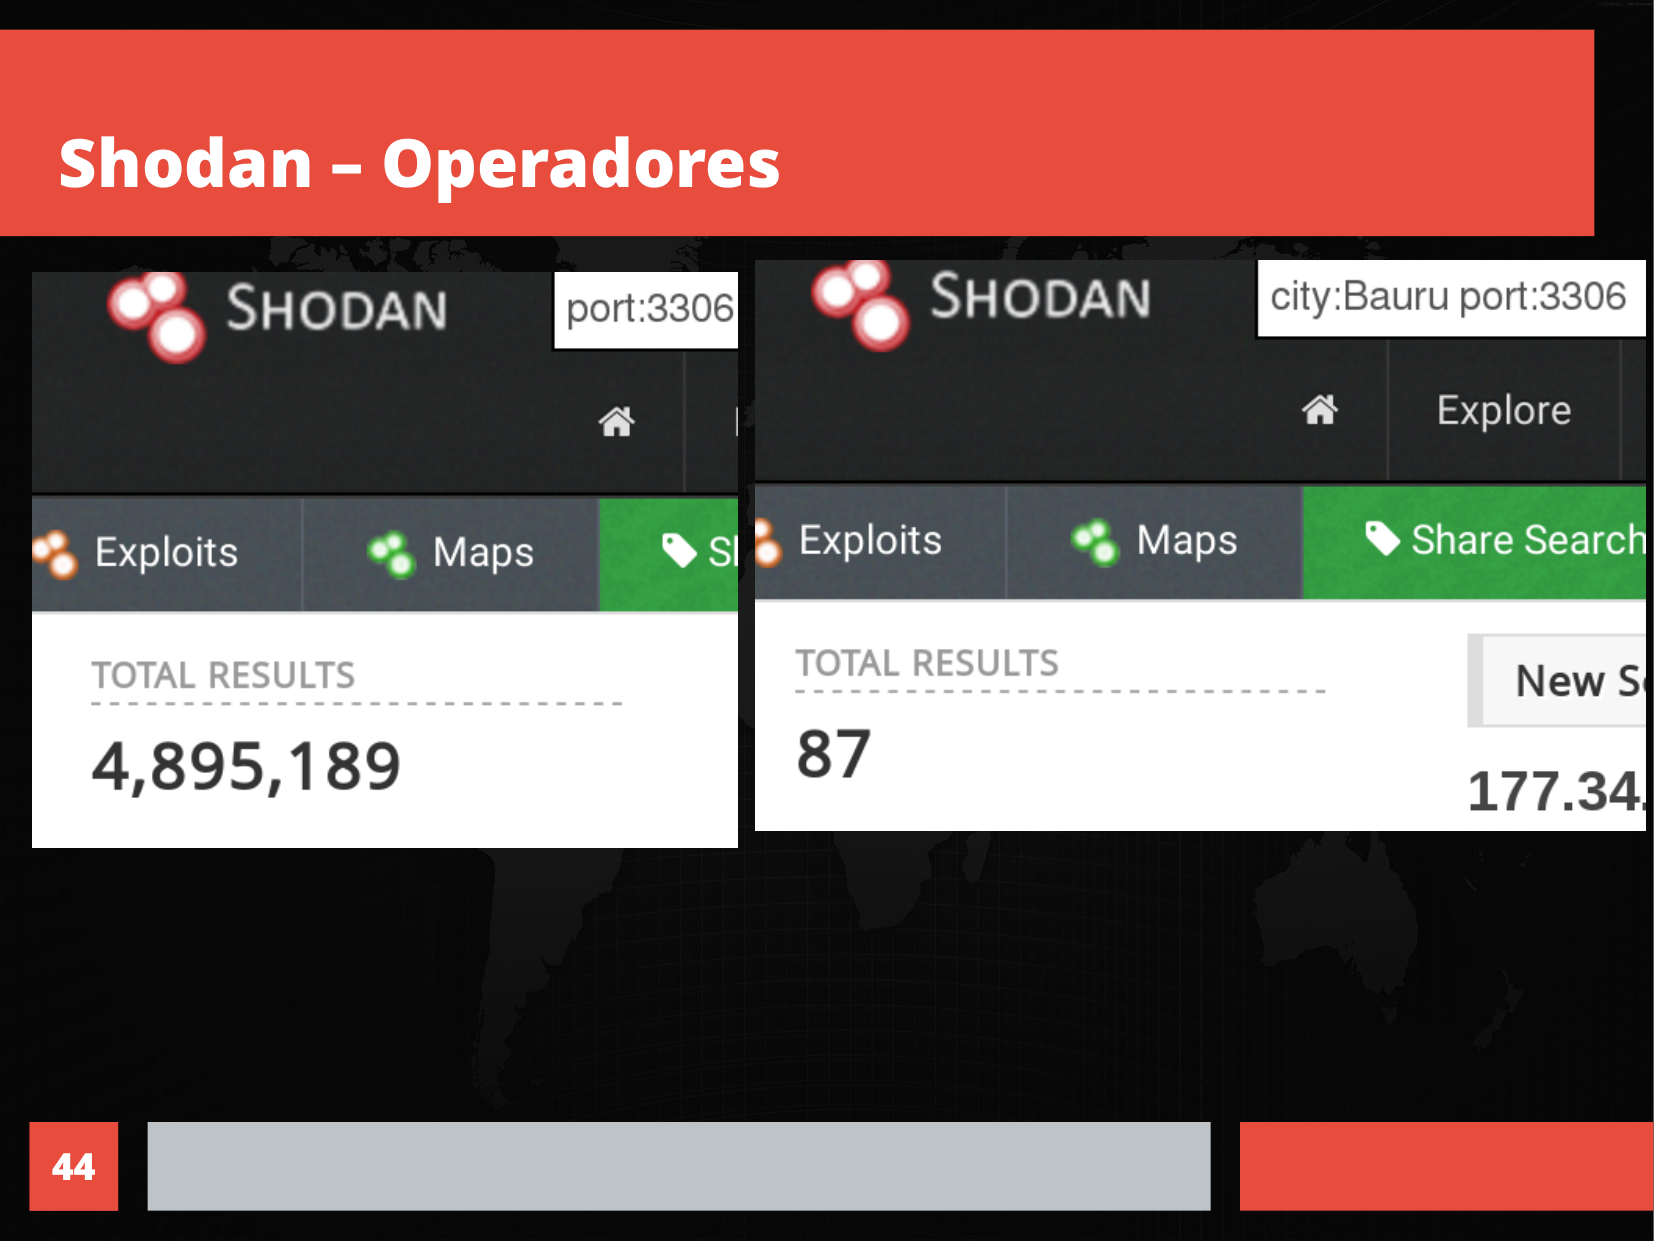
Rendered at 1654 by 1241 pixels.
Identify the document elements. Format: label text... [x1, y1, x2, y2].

list [59, 324, 1565, 1093]
title Shodan – Operadores [59, 59, 1595, 207]
picture [0, 0, 1654, 1241]
